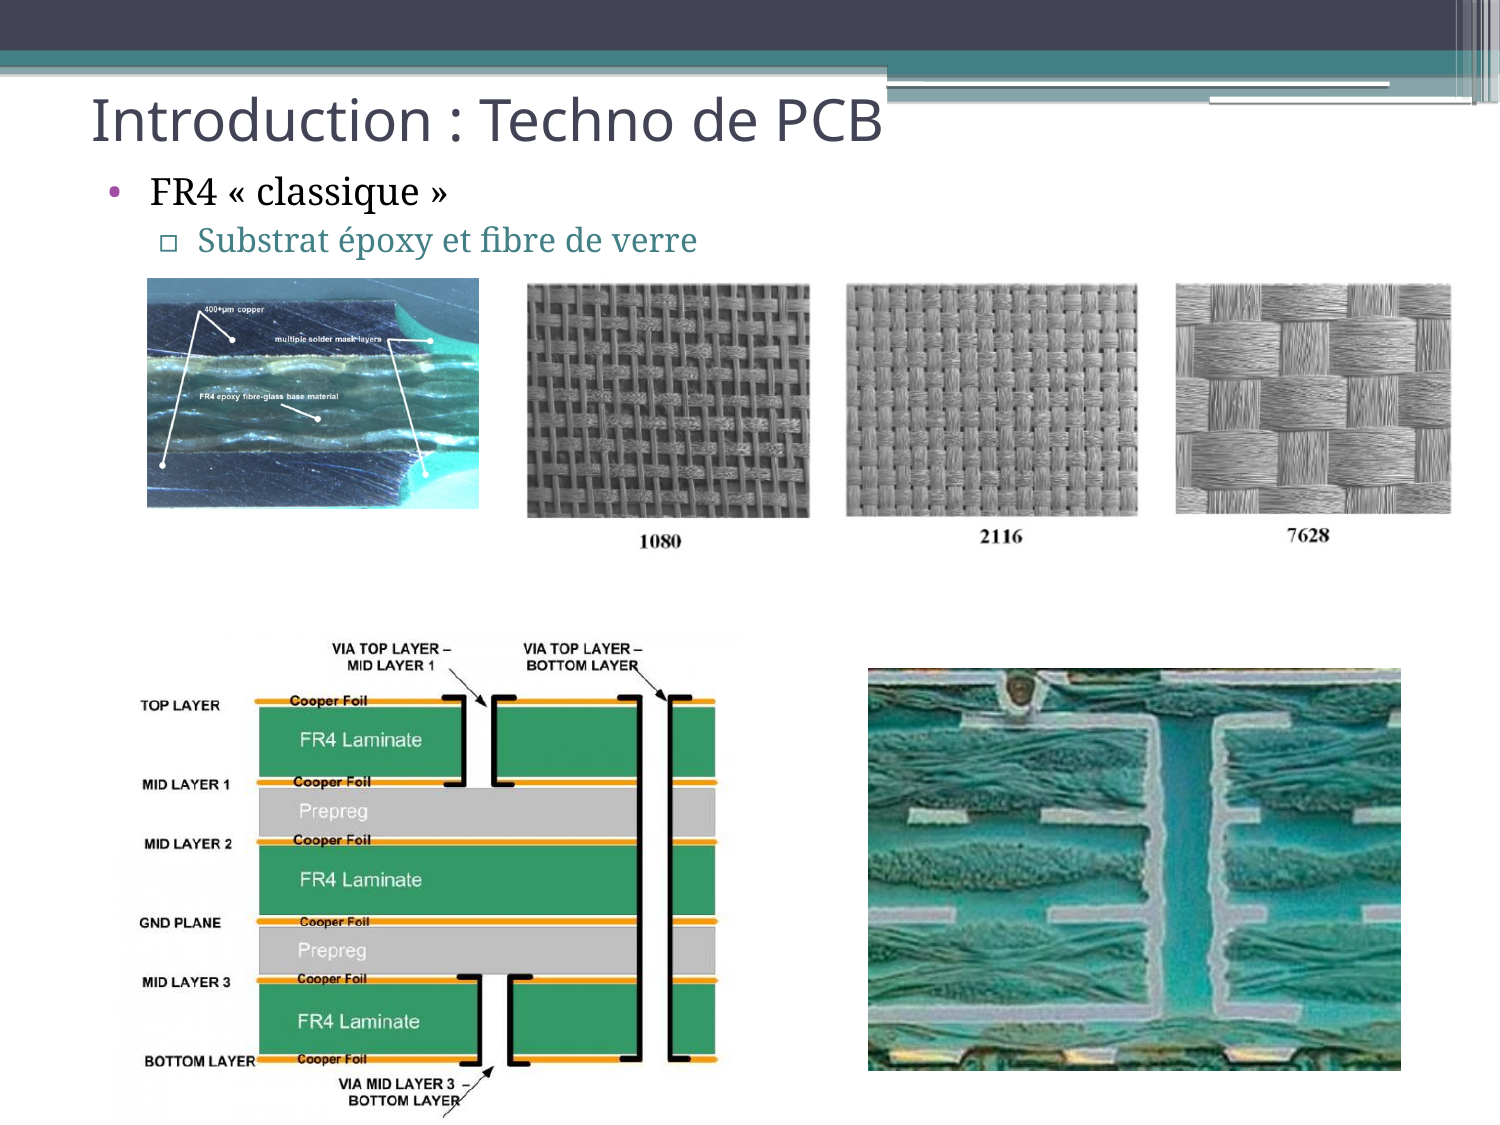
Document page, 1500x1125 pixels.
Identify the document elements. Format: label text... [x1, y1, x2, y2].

picture [112, 631, 739, 1125]
picture [513, 267, 1476, 563]
list FR4 « classique » Substrat époxy et fibre de verre Laminé / pré-preg [75, 160, 1425, 1079]
title Introduction : Techno de PCB [76, 30, 1427, 206]
picture [147, 278, 479, 509]
picture [868, 668, 1401, 1071]
